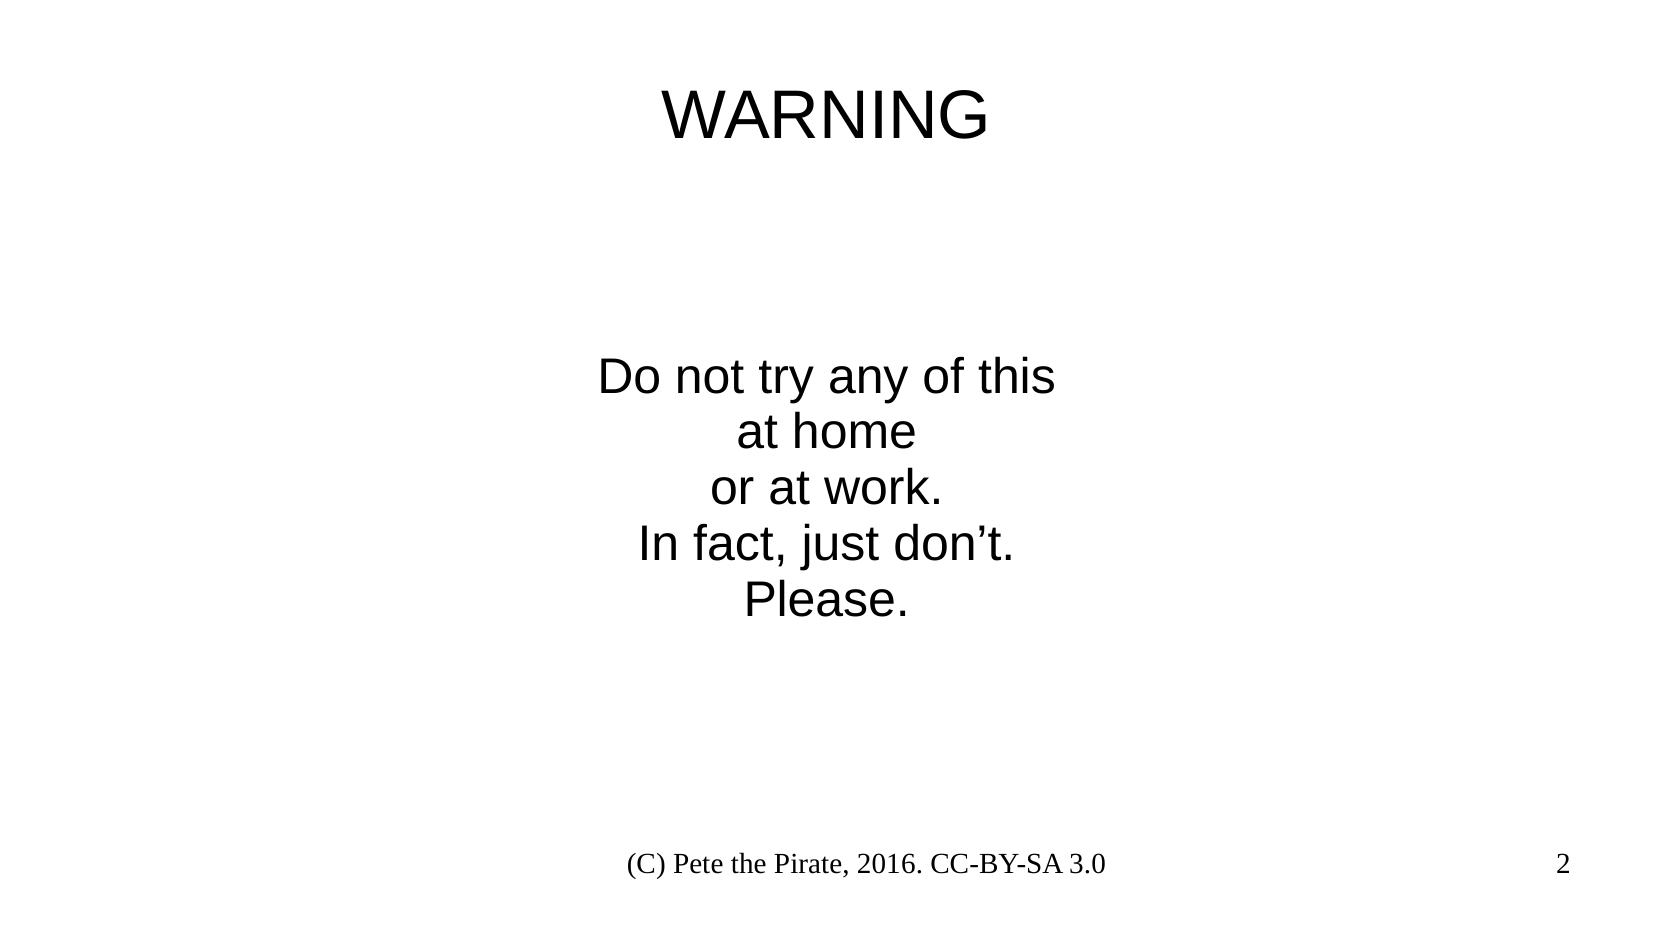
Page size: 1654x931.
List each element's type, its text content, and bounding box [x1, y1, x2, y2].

title WARNING [82, 37, 1571, 193]
subtitle Do not try any of this at home or at work. In fact, just don’t. Please. [82, 217, 1571, 757]
